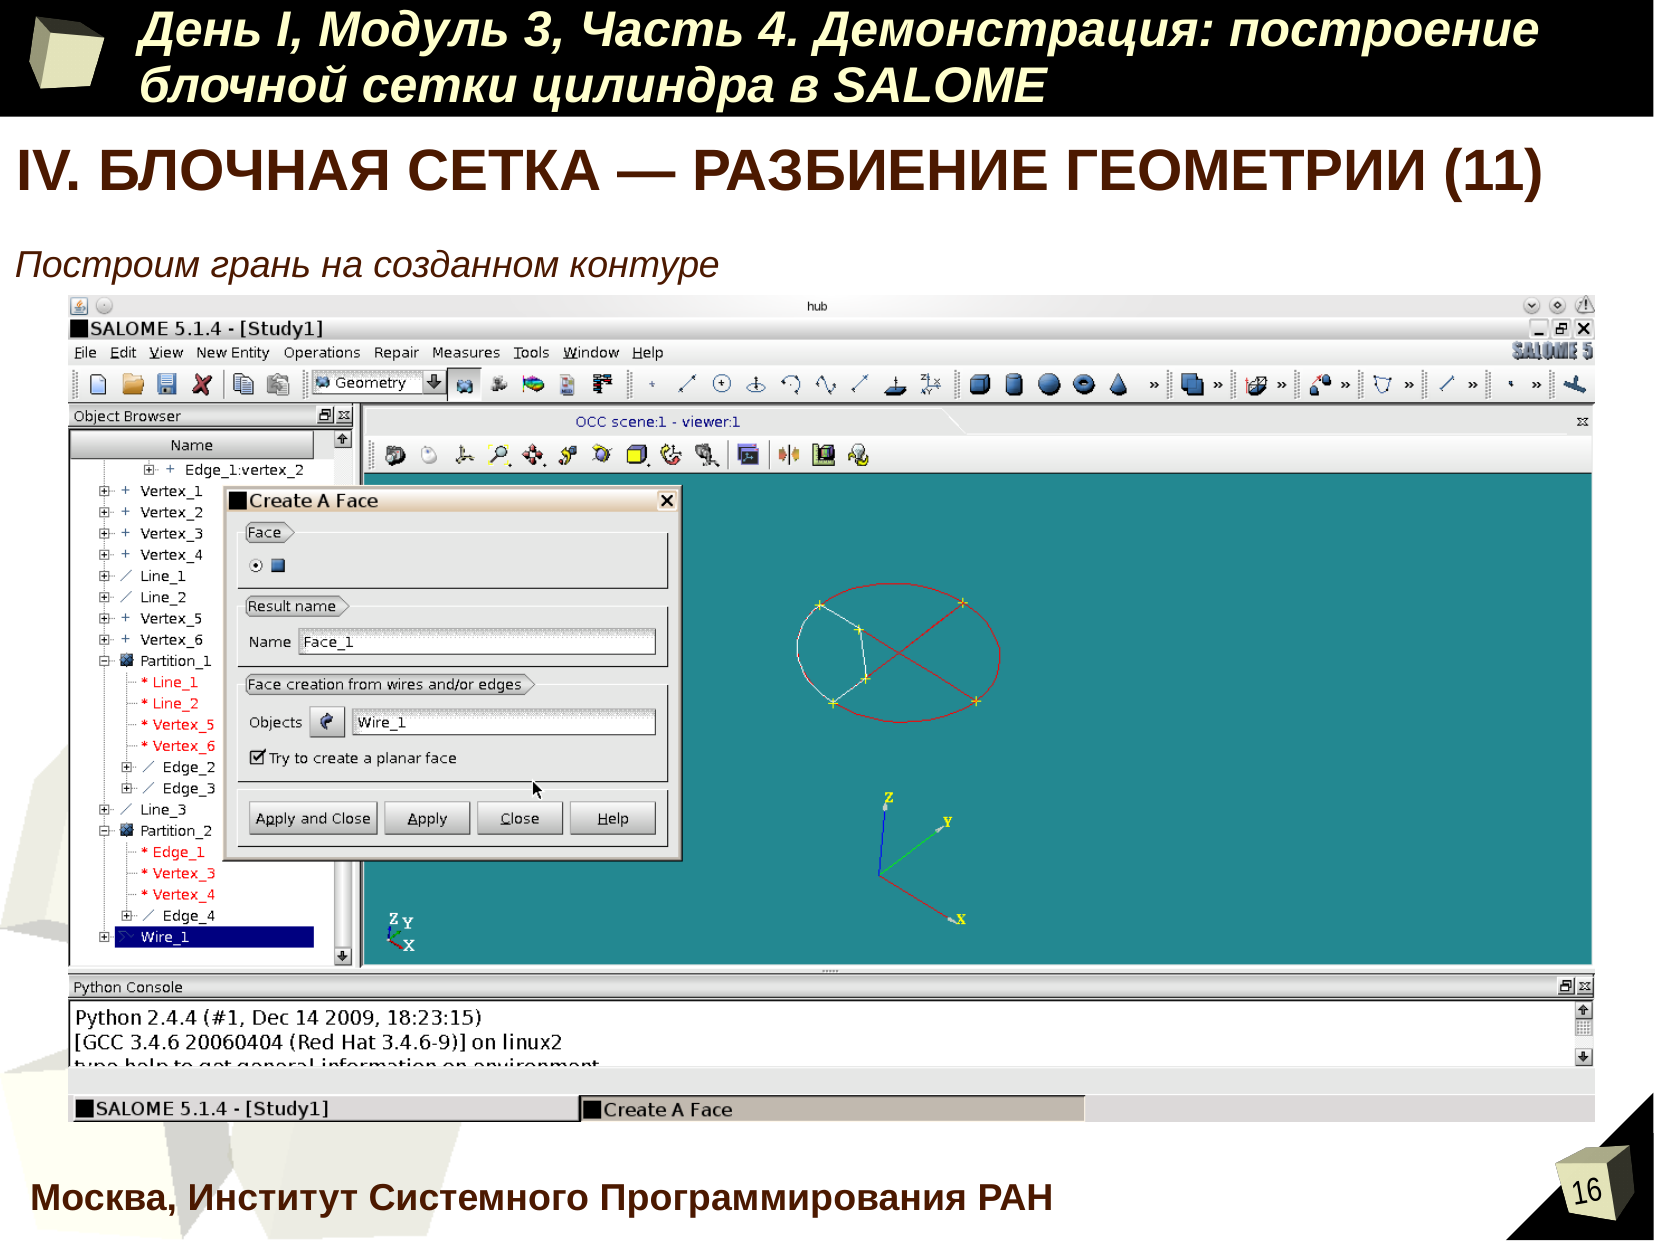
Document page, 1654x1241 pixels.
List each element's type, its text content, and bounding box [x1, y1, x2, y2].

picture [464, 1193, 472, 1198]
text_box IV. БЛОЧНАЯ СЕТКА — РАЗБИЕНИЕ ГЕОМЕТРИИ (11) [1, 130, 1654, 211]
picture [0, 295, 1595, 1241]
text_box Построим грань на созданном контуре [0, 236, 1654, 294]
